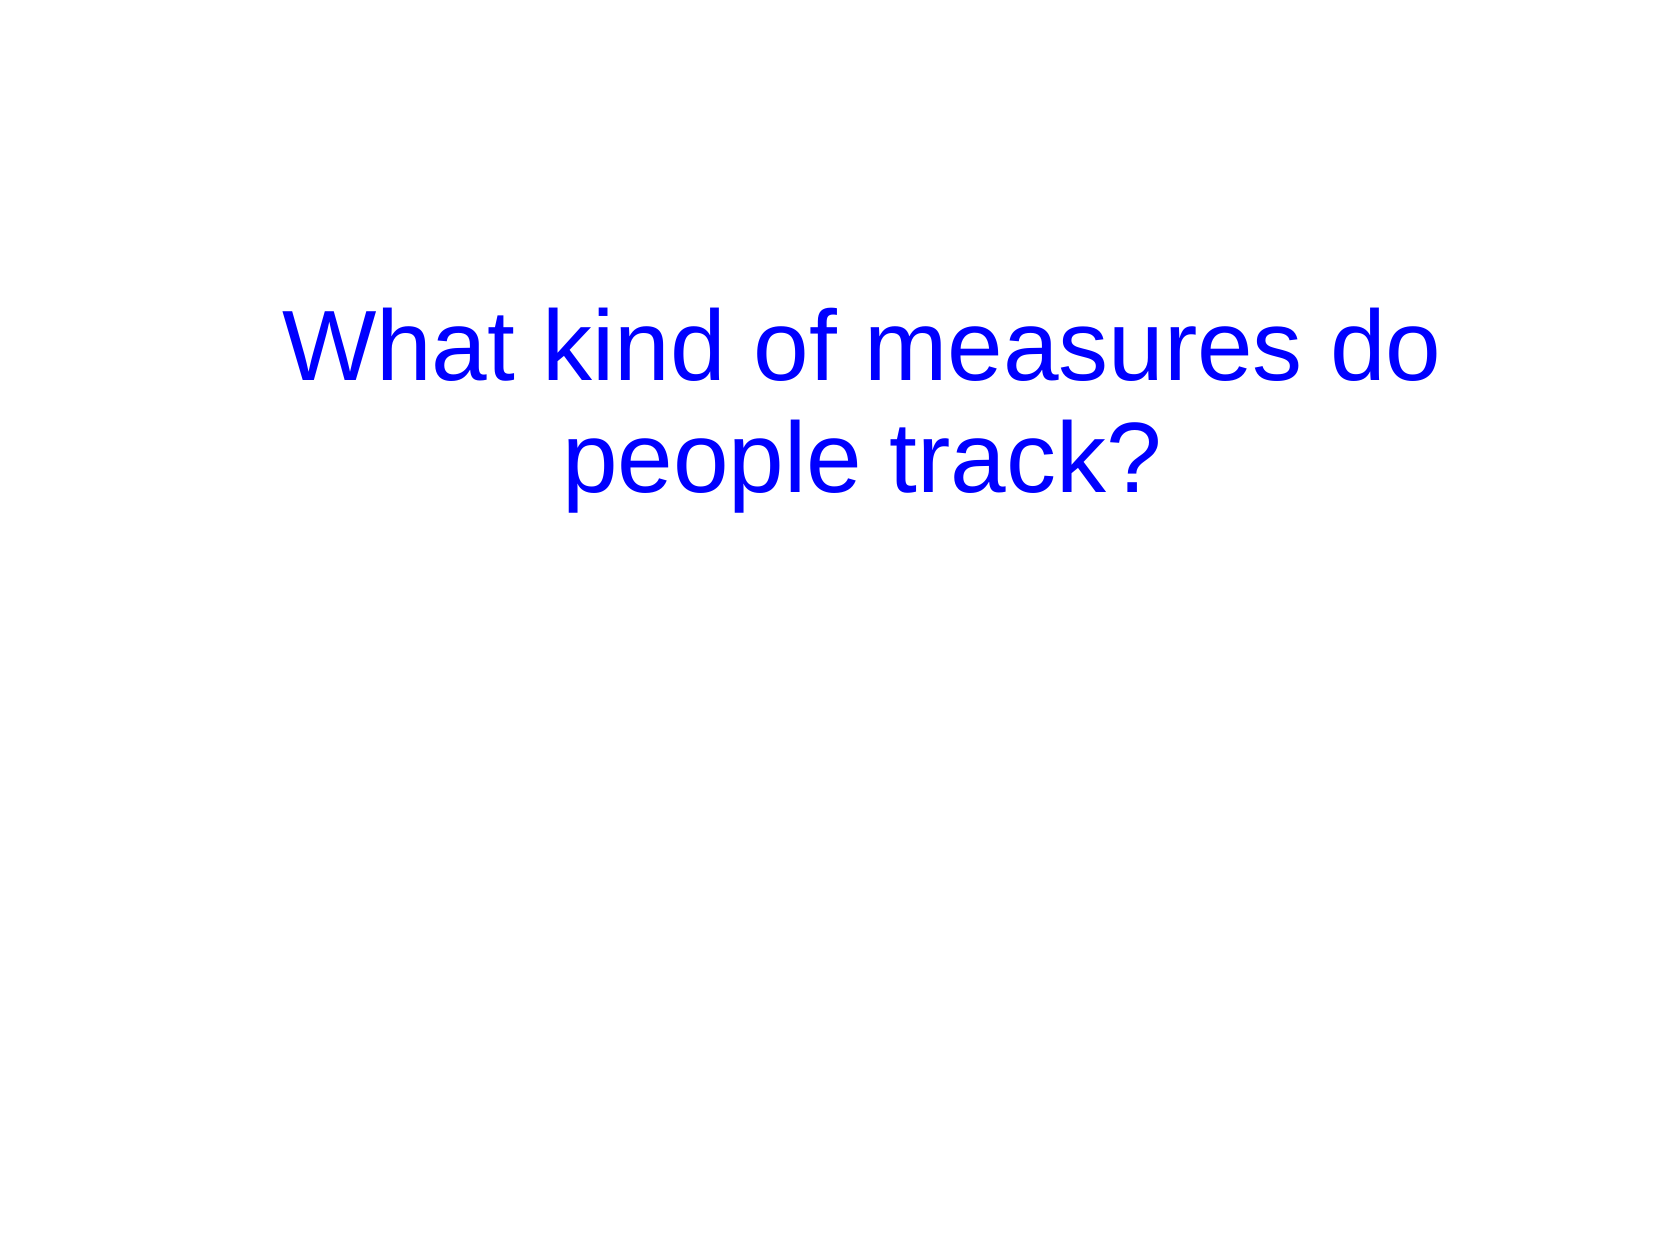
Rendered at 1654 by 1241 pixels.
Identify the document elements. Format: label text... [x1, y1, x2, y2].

list What kind of measures do people track? [82, 290, 1571, 1010]
